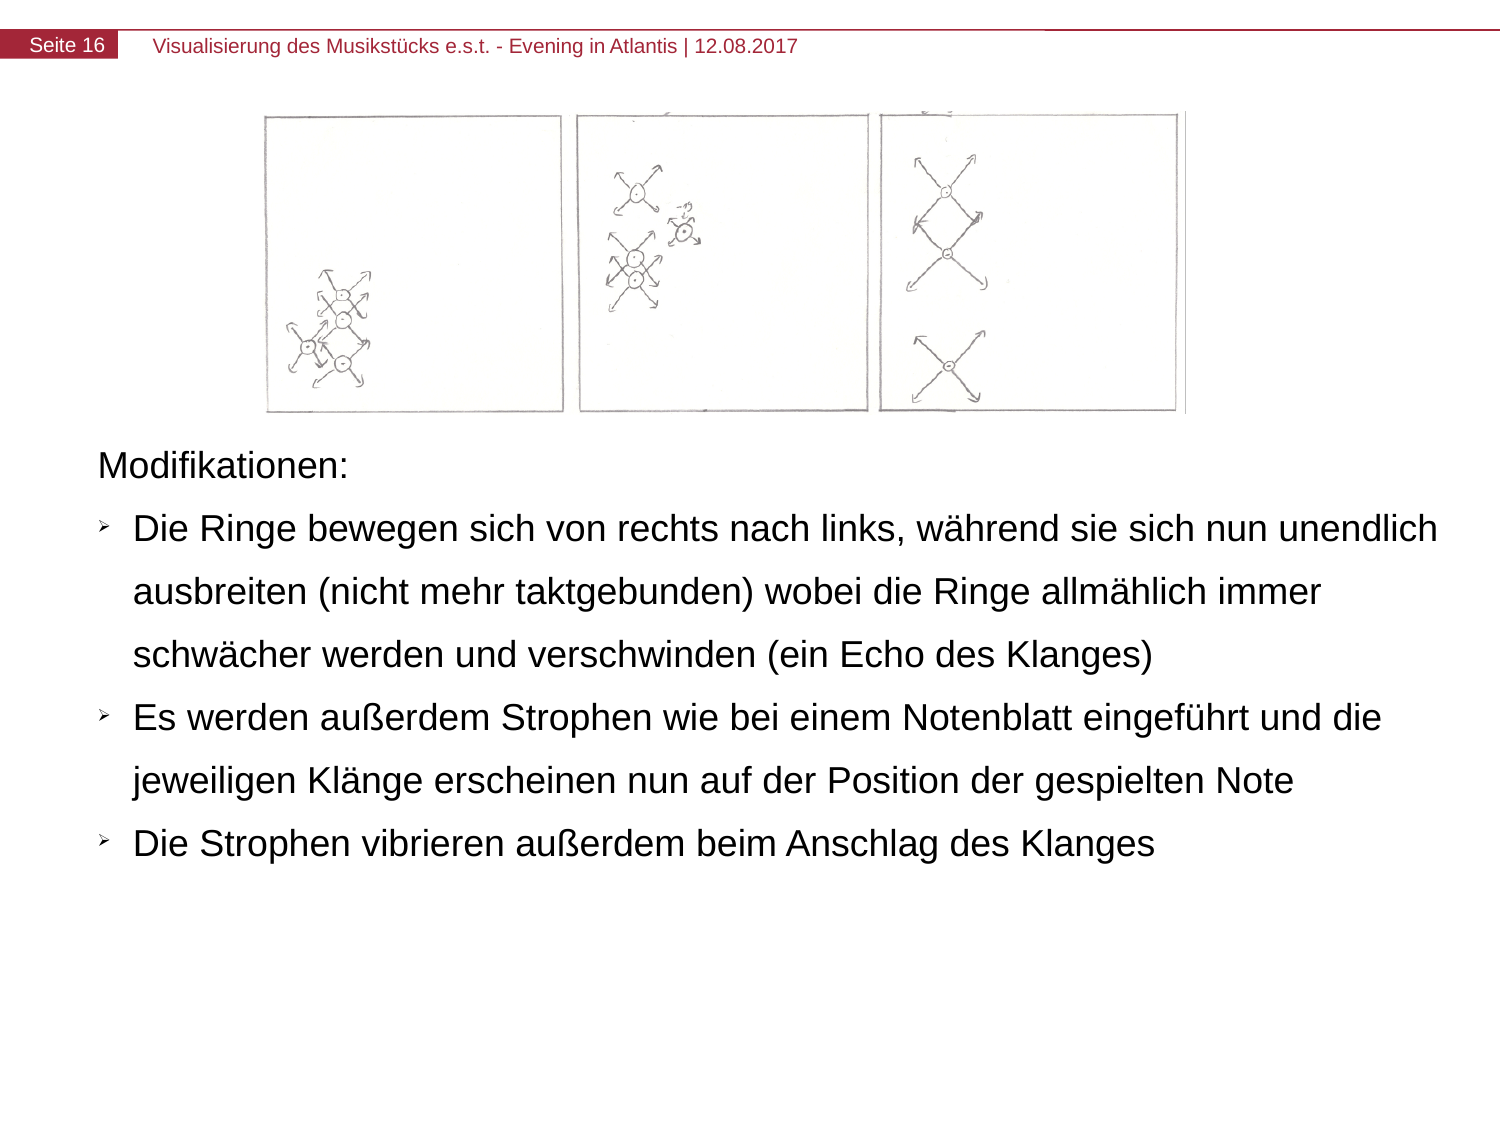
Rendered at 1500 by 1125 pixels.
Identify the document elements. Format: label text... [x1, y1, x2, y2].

picture [259, 0, 1229, 437]
text_box Modifikationen: Die Ringe bewegen sich von rechts nach links, während sie sich nun unendlich ausbreiten (nicht mehr taktgebunden) wobei die Ringe allmählich immer schwächer werden und verschwinden (ein Echo des Klanges) Es werden außerdem Strophen wie bei einem Notenblatt eingeführt und die jeweiligen Klänge erscheinen nun auf der Position der gespielten Note Die Strophen vibrieren außerdem beim Anschlag des Klanges [82, 437, 1465, 873]
